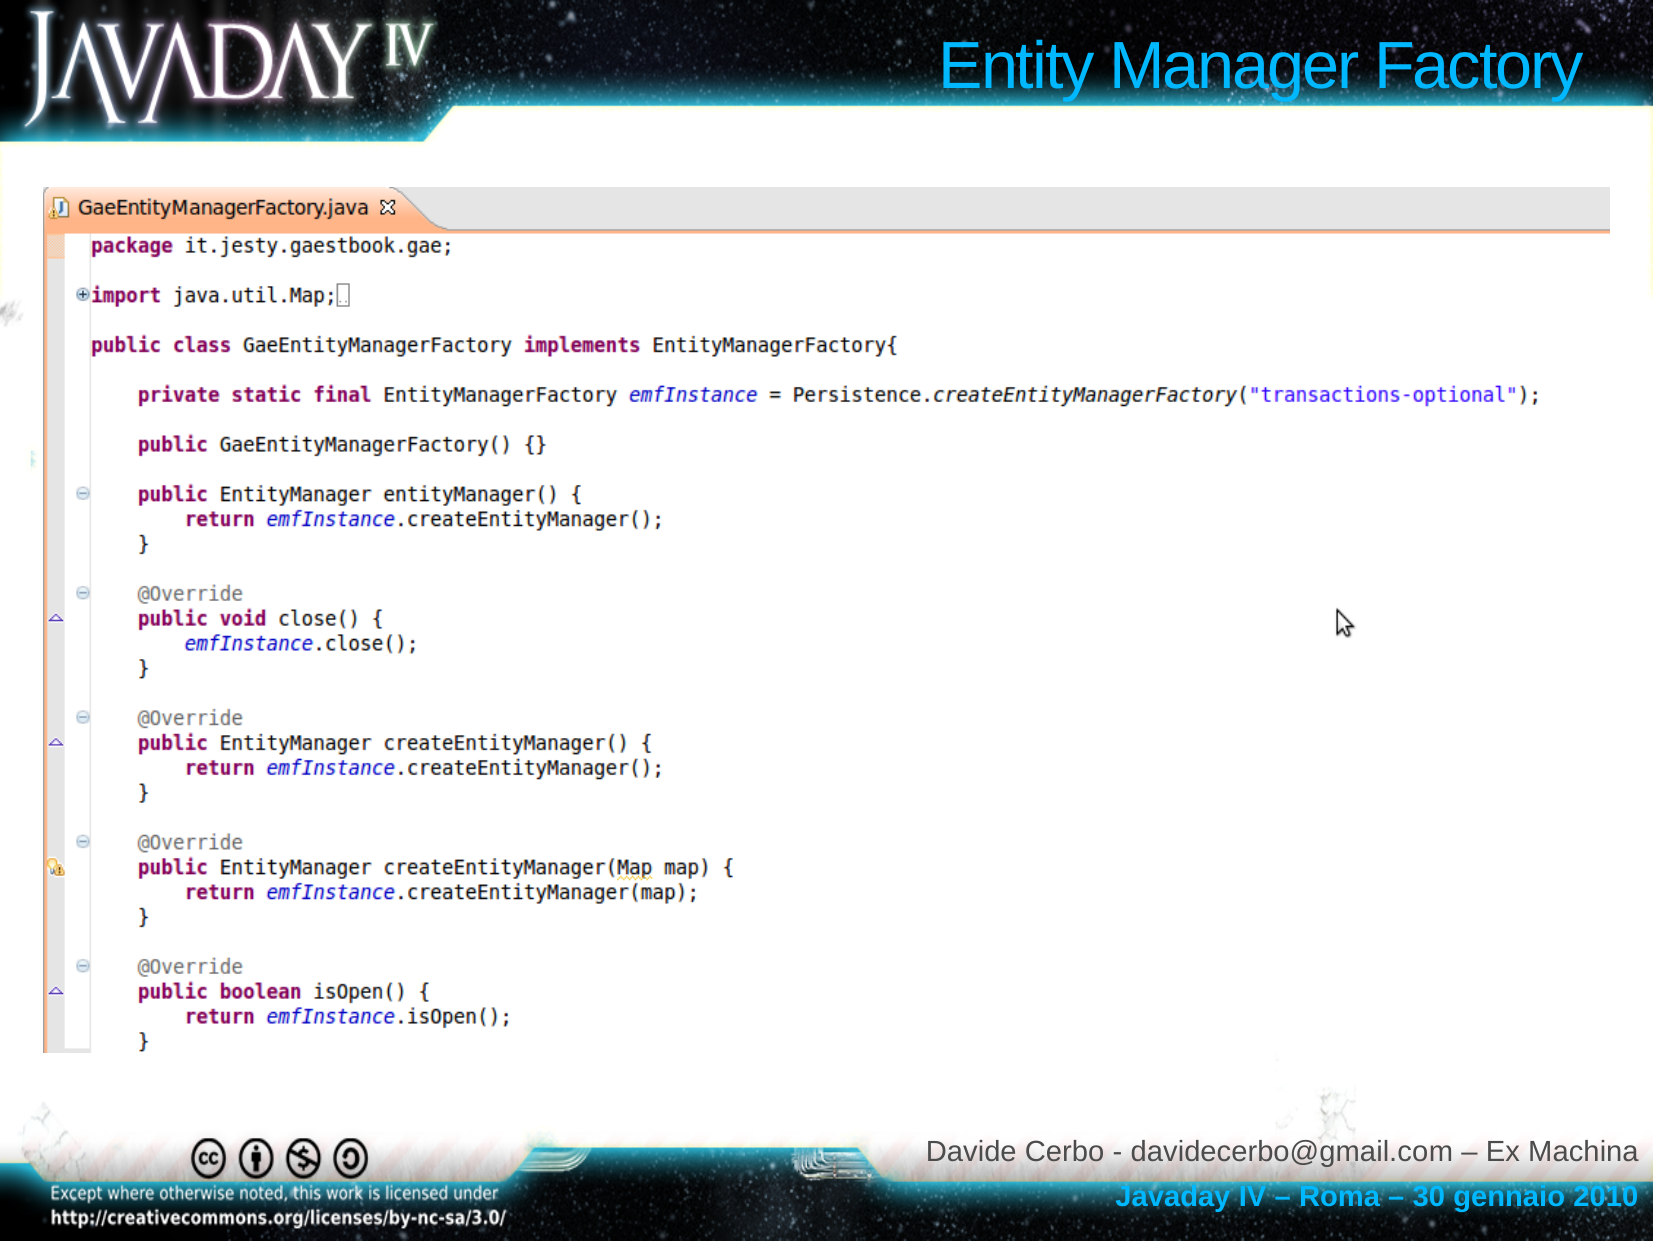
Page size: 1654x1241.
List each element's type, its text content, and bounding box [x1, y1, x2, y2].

title Entity Manager Factory [108, 14, 1585, 117]
picture [0, 0, 1653, 1241]
